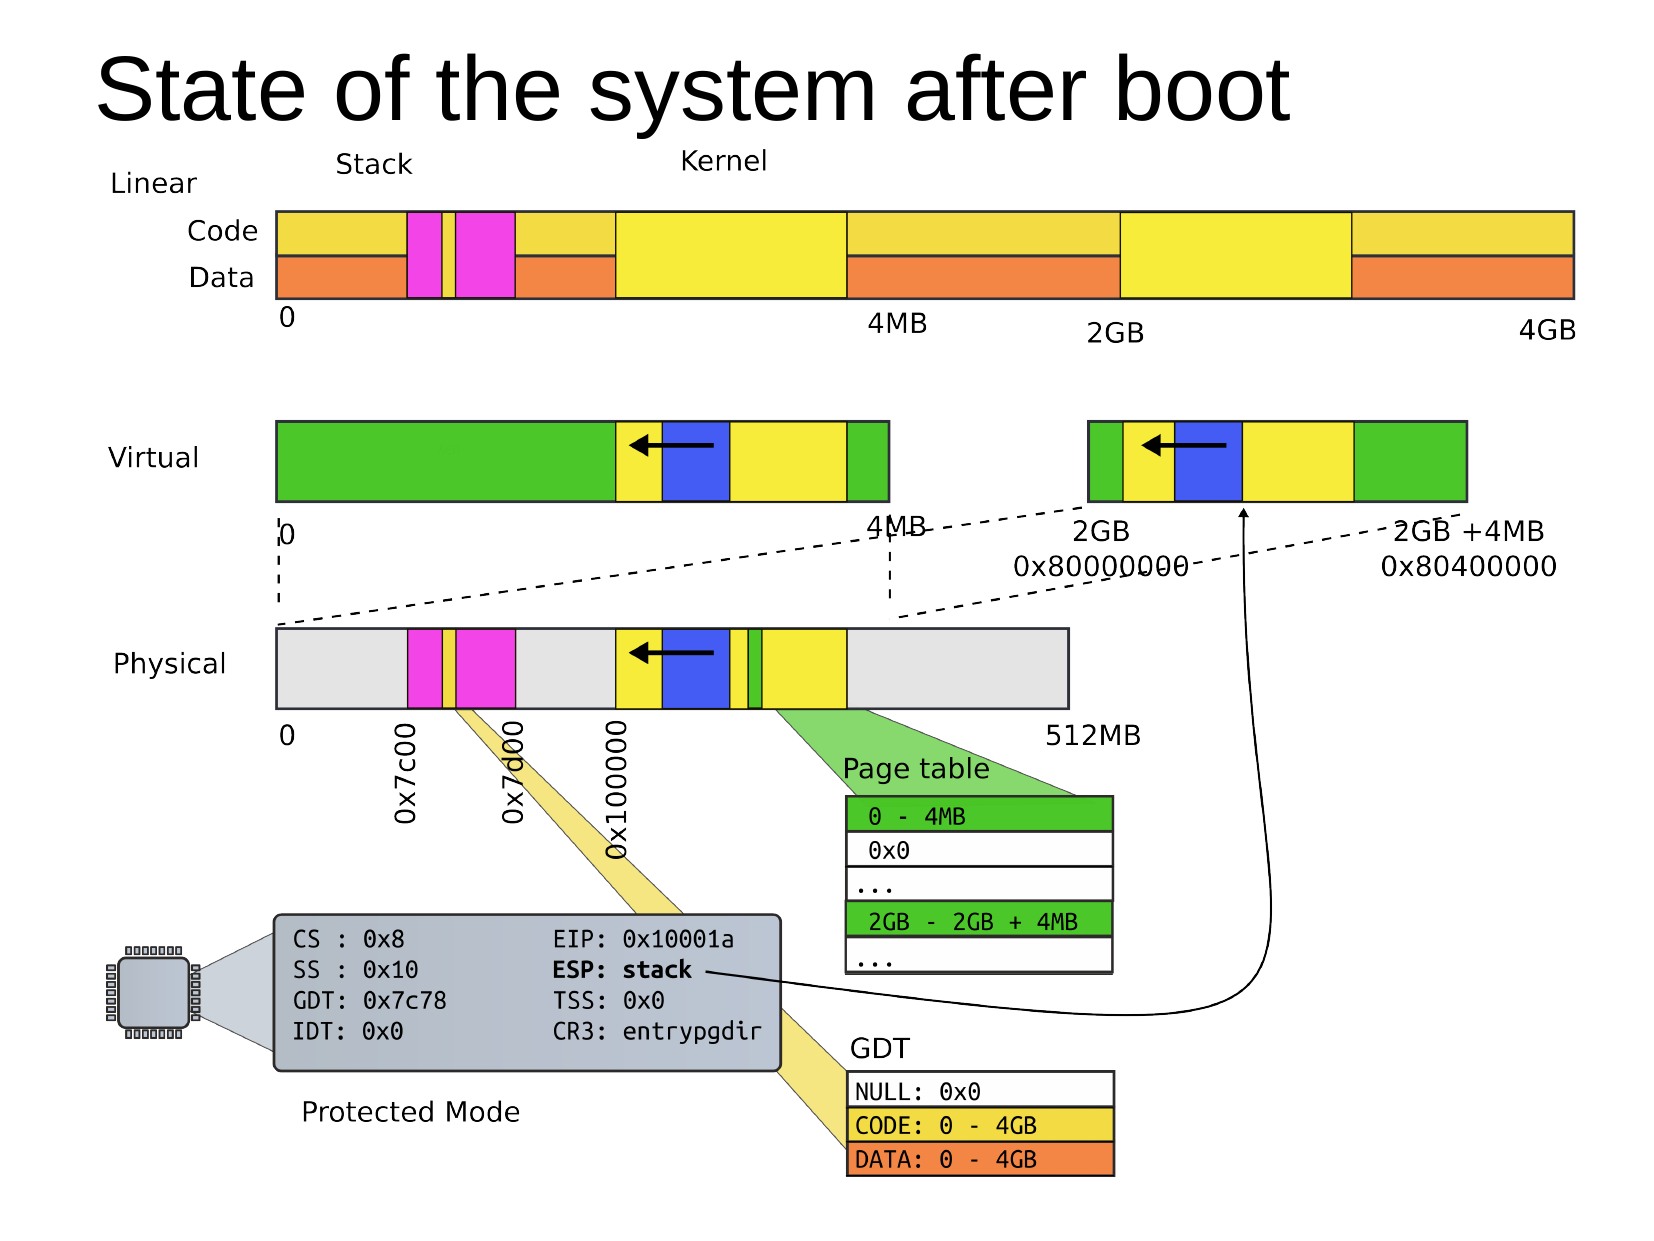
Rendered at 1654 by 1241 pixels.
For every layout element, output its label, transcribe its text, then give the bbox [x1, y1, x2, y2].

title State of the system after boot [37, 37, 1351, 141]
picture [106, 149, 1576, 1177]
